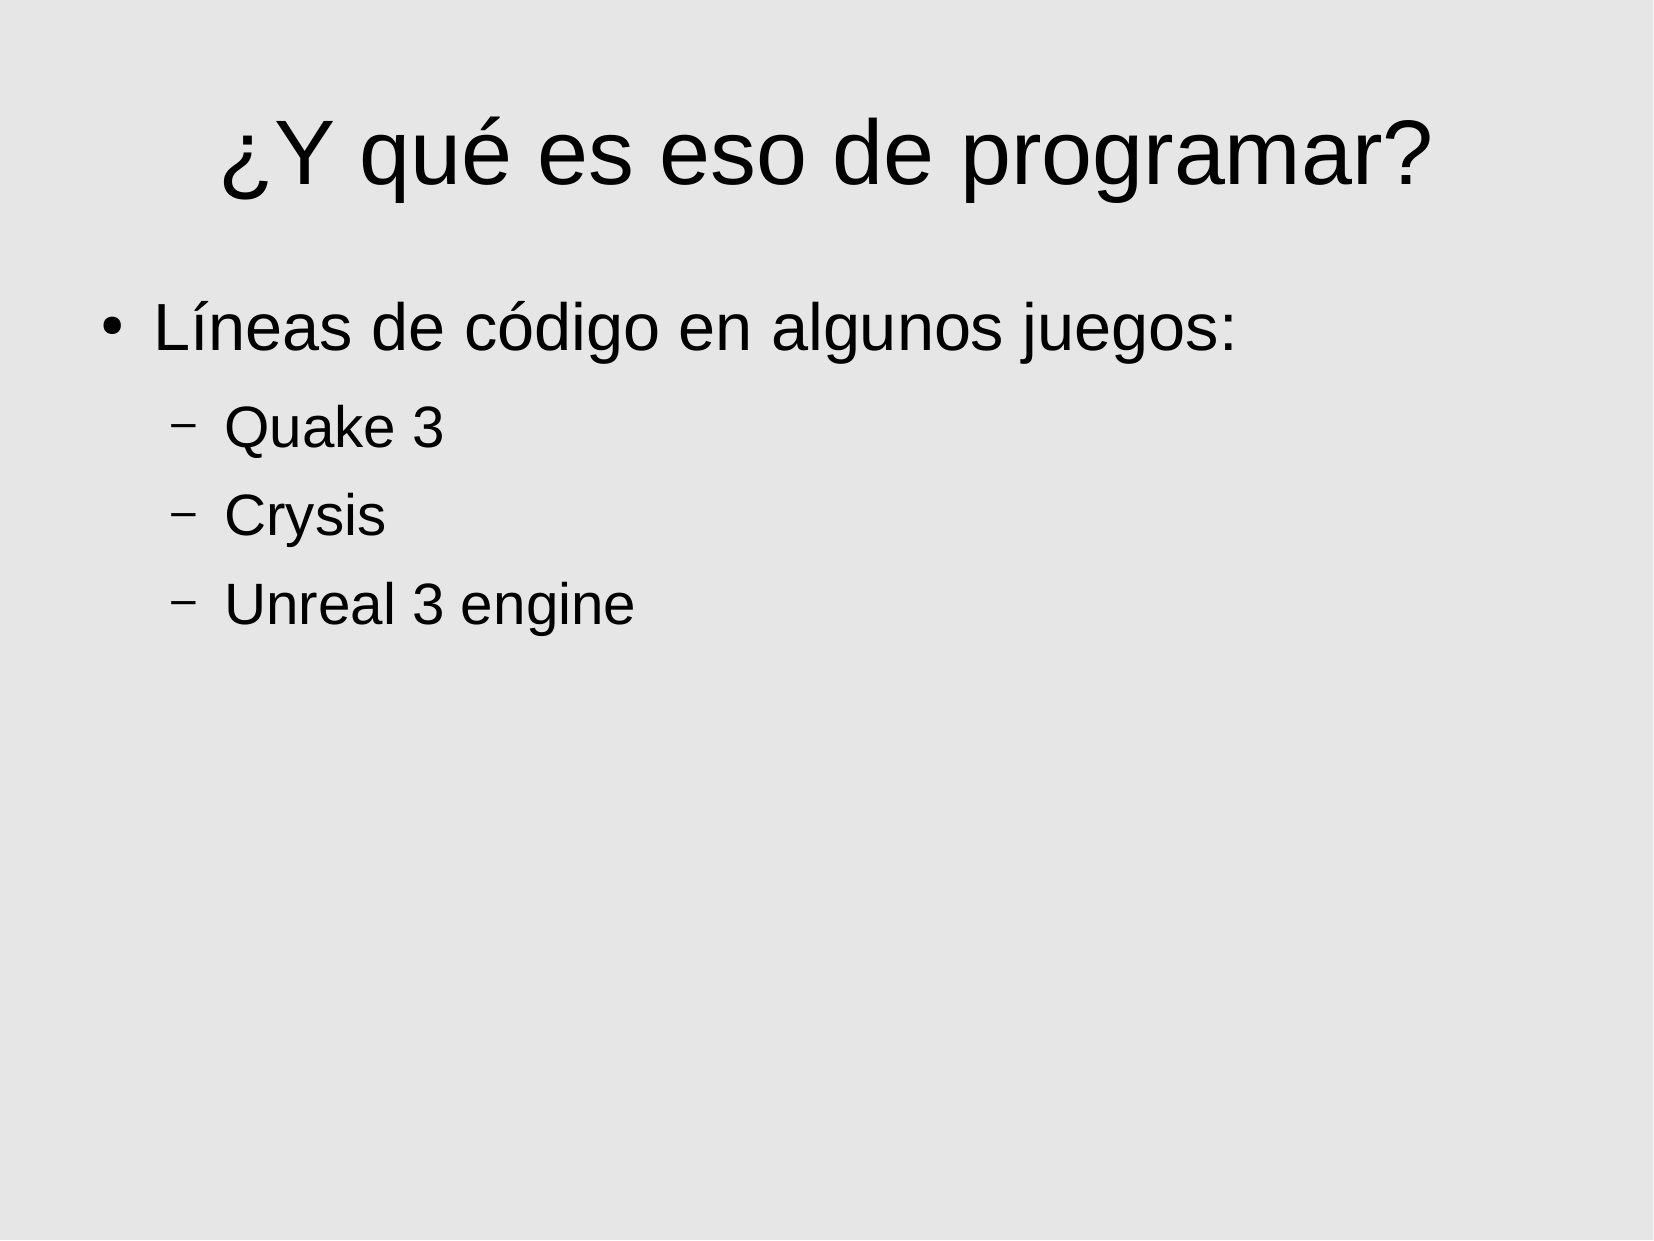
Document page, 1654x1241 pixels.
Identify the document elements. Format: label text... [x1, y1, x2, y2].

title ¿Y qué es eso de programar? [82, 49, 1571, 257]
list Líneas de código en algunos juegos: Quake 3 Crysis Unreal 3 engine [82, 290, 1571, 1010]
